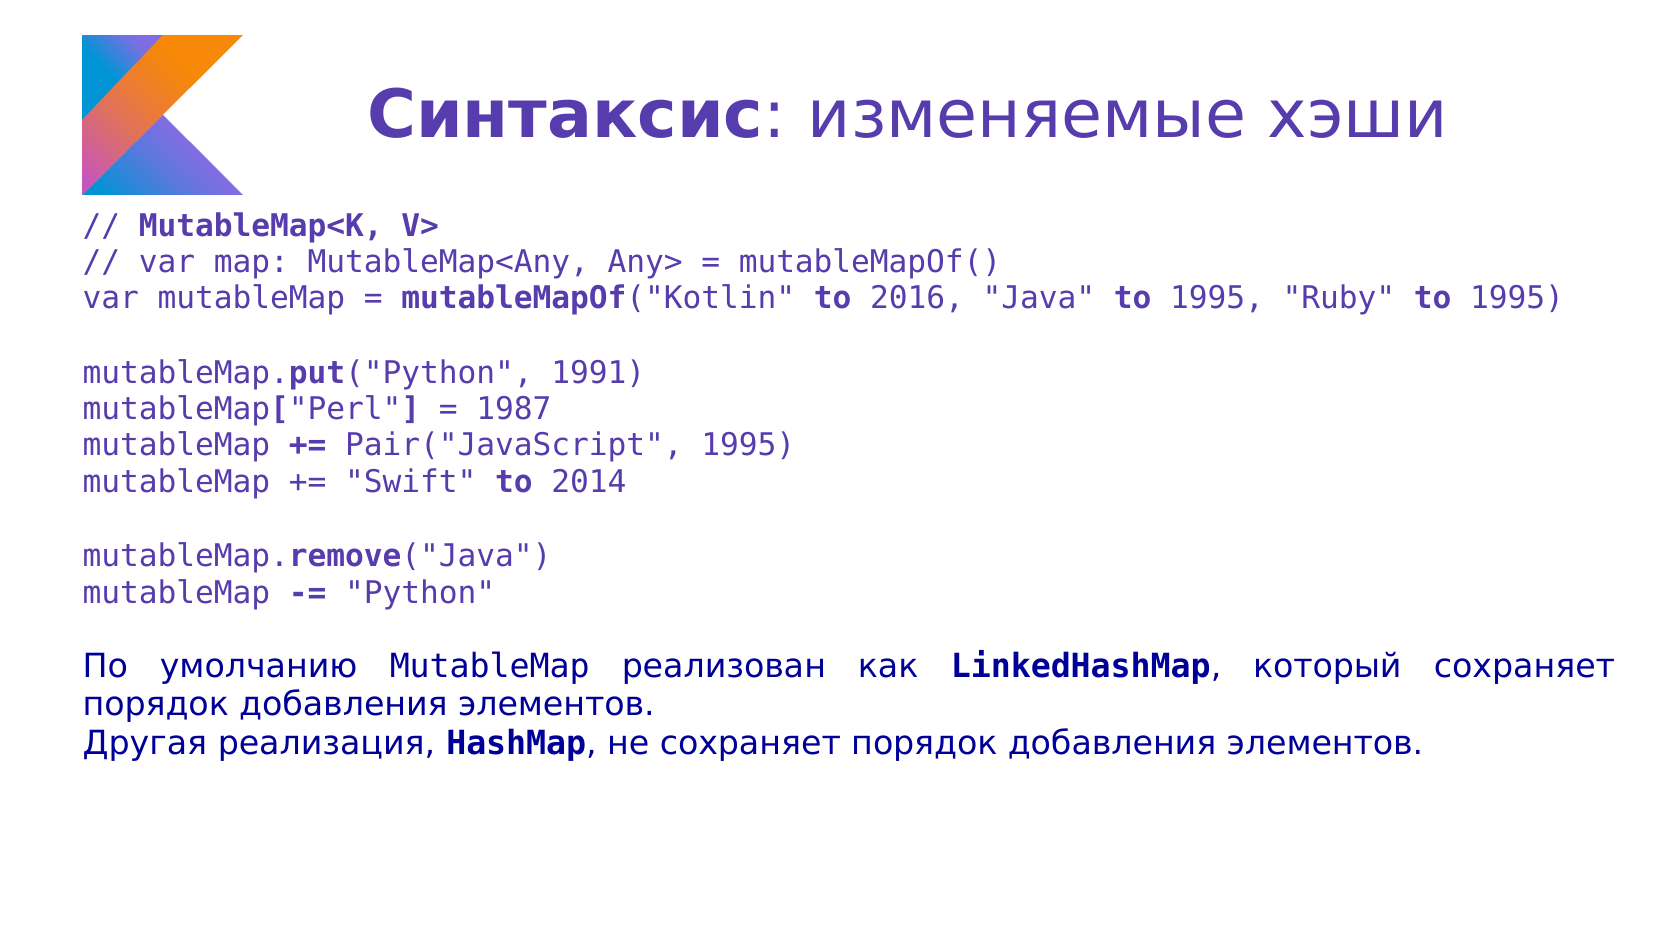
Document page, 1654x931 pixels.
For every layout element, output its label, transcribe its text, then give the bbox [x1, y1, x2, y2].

picture [82, 35, 243, 195]
title Синтаксис: изменяемые хэши [243, 37, 1571, 193]
subtitle // MutableMap<K, V> // var map: MutableMap<Any, Any> = mutableMapOf() var mutableMap = mutableMapOf("Kotlin" to 2016, "Java" to 1995, "Ruby" to 1995) mutableMap.put("Python", 1991) mutableMap["Perl"] = 1987 mutableMap += Pair("JavaScript", 1995) mutableMap += "Swift" to 2014 mutableMap.remove("Java") mutableMap -= "Python" По умолчанию MutableMap реализован как LinkedHashMap, который сохраняет порядок добавления элементов. Другая реализация, HashMap, не сохраняет порядок добавления элементов. [82, 206, 1616, 801]
